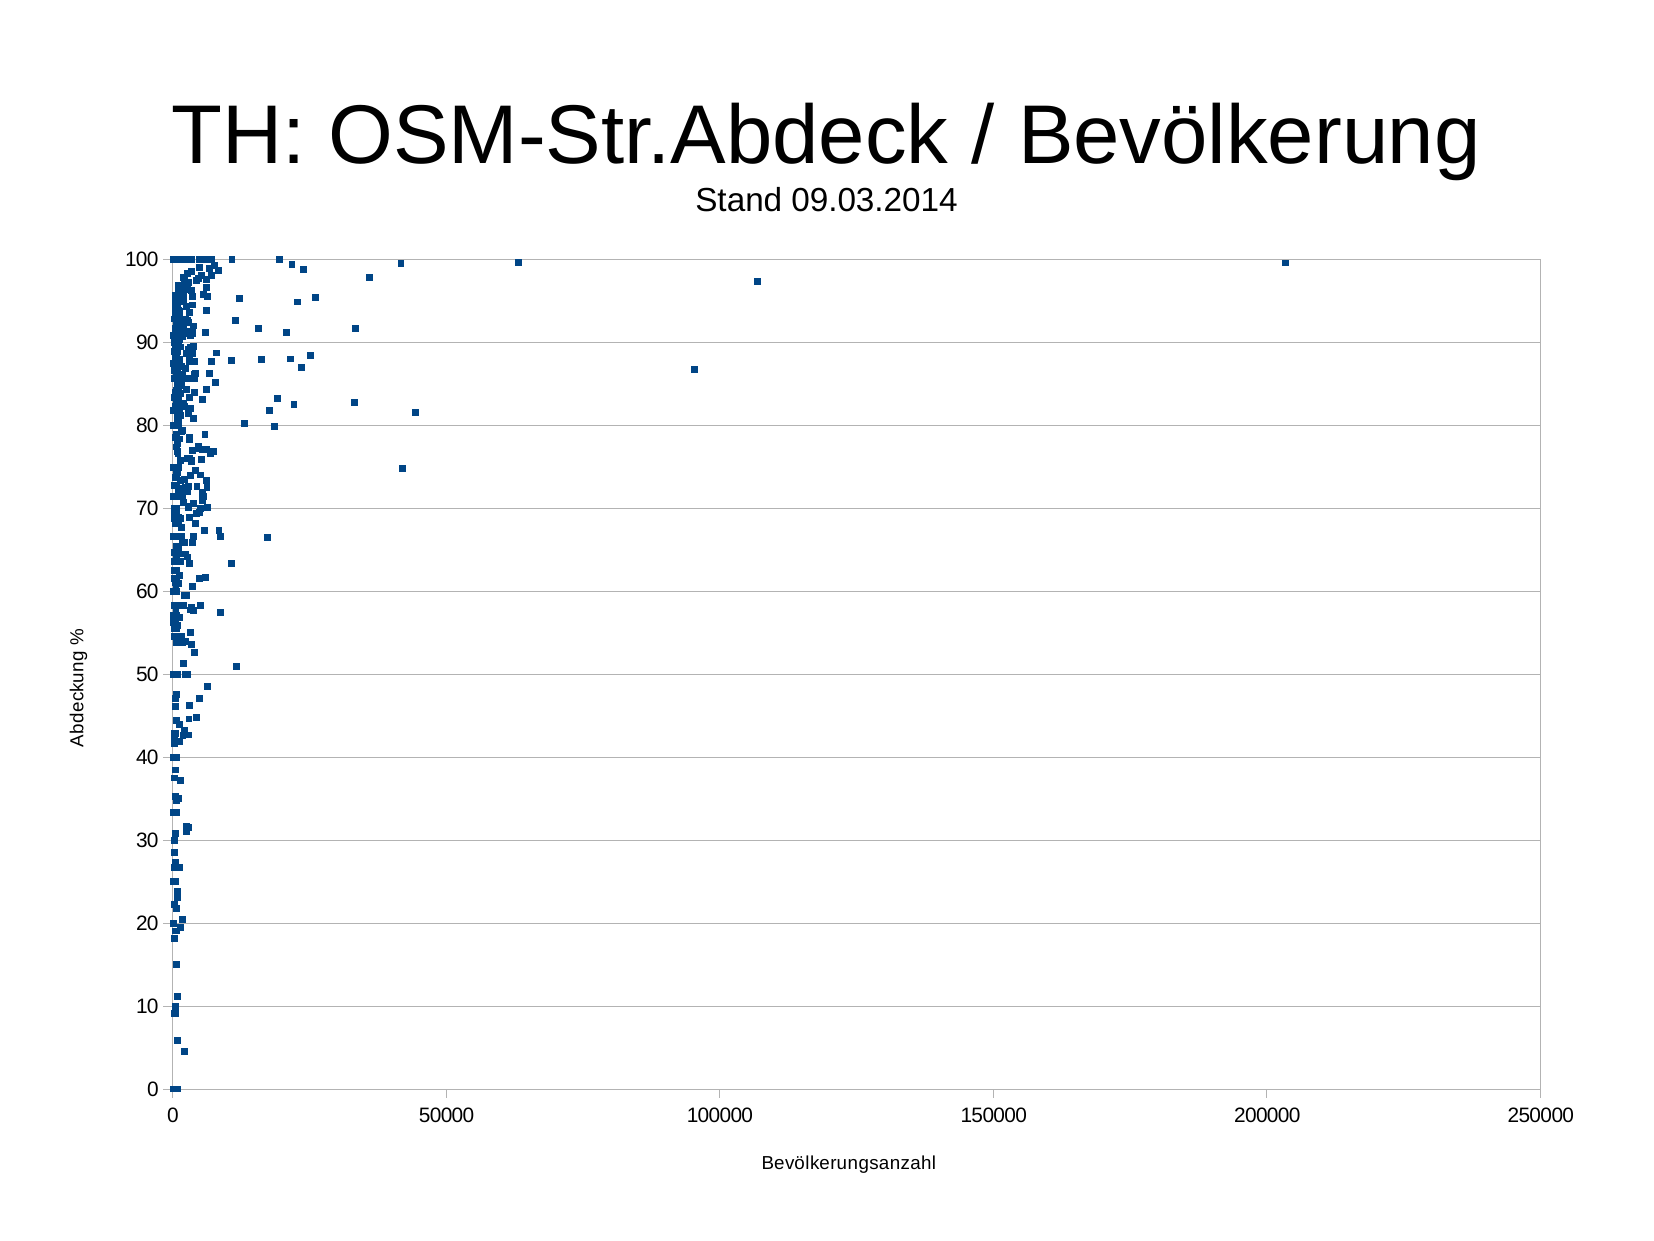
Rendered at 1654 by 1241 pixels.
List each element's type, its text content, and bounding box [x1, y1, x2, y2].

chart [33, 228, 1605, 1205]
title TH: OSM-Str.Abdeck / Bevölkerung Stand 09.03.2014 [82, 49, 1571, 228]
